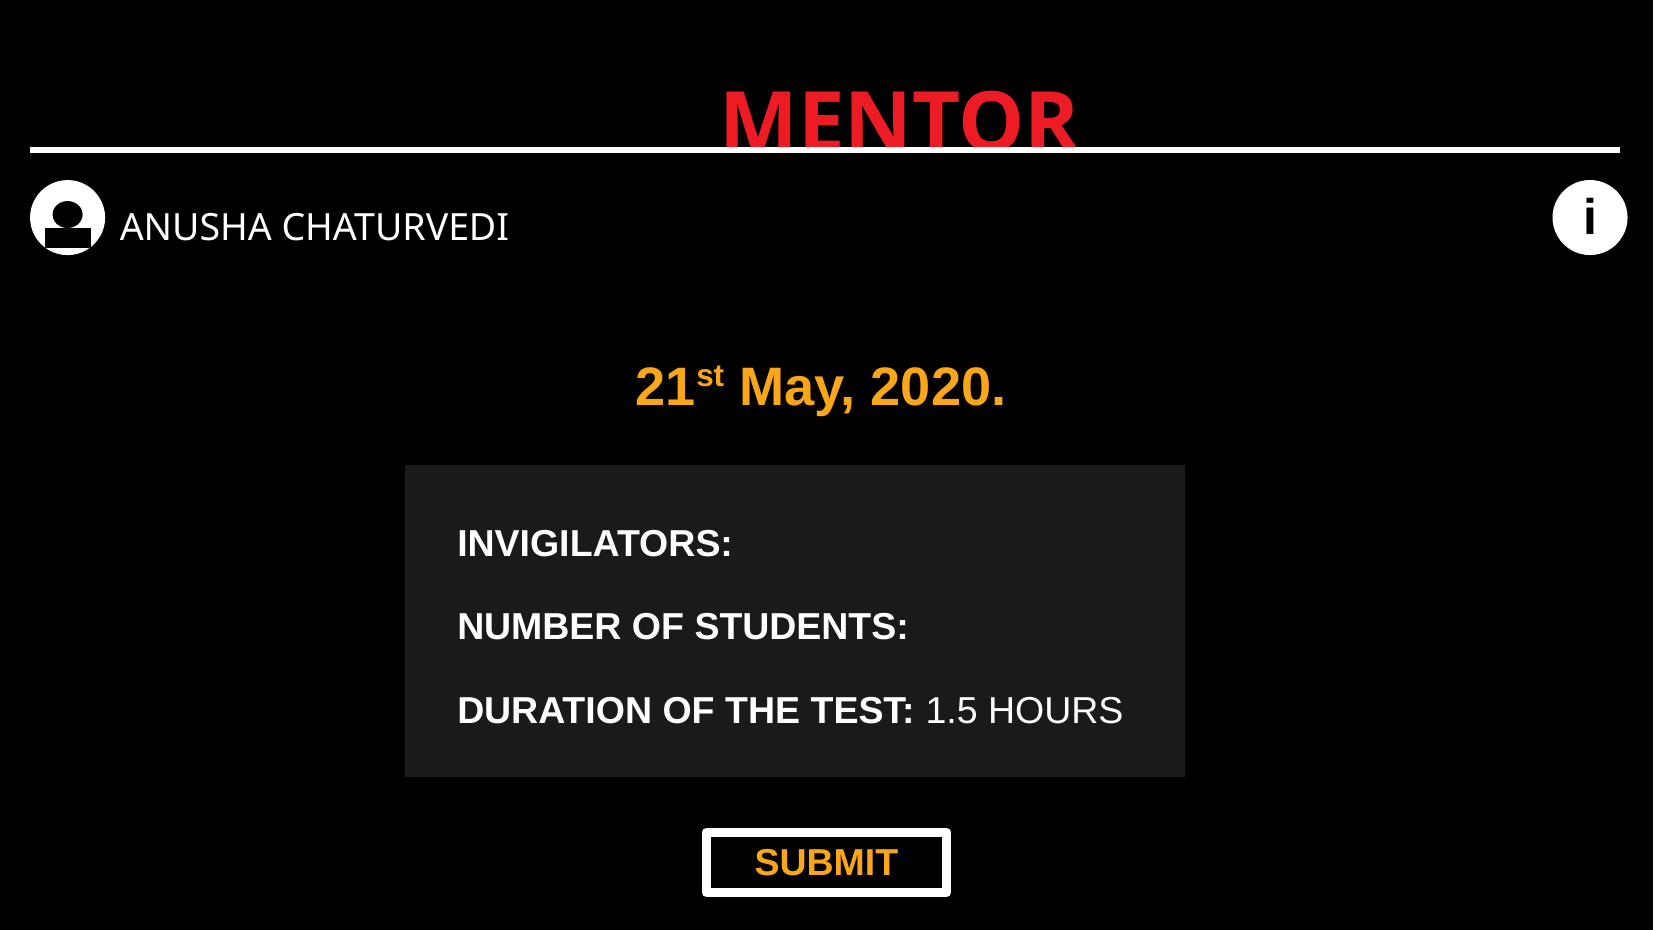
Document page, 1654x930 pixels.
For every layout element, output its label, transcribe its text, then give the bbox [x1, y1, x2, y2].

text_box ANUSHA CHATURVEDI [105, 193, 394, 246]
text_box INVIGILATORS: NUMBER OF STUDENTS: DURATION OF THE TEST: 1.5 HOURS [442, 472, 1178, 901]
text_box i [1552, 180, 1628, 256]
text_box MENTOR [705, 55, 948, 147]
text_box 21st May, 2020. [620, 348, 1032, 473]
text_box [30, 180, 106, 256]
text_box [405, 464, 620, 777]
text_box [1032, 464, 1186, 777]
text_box SUBMIT [706, 832, 947, 893]
